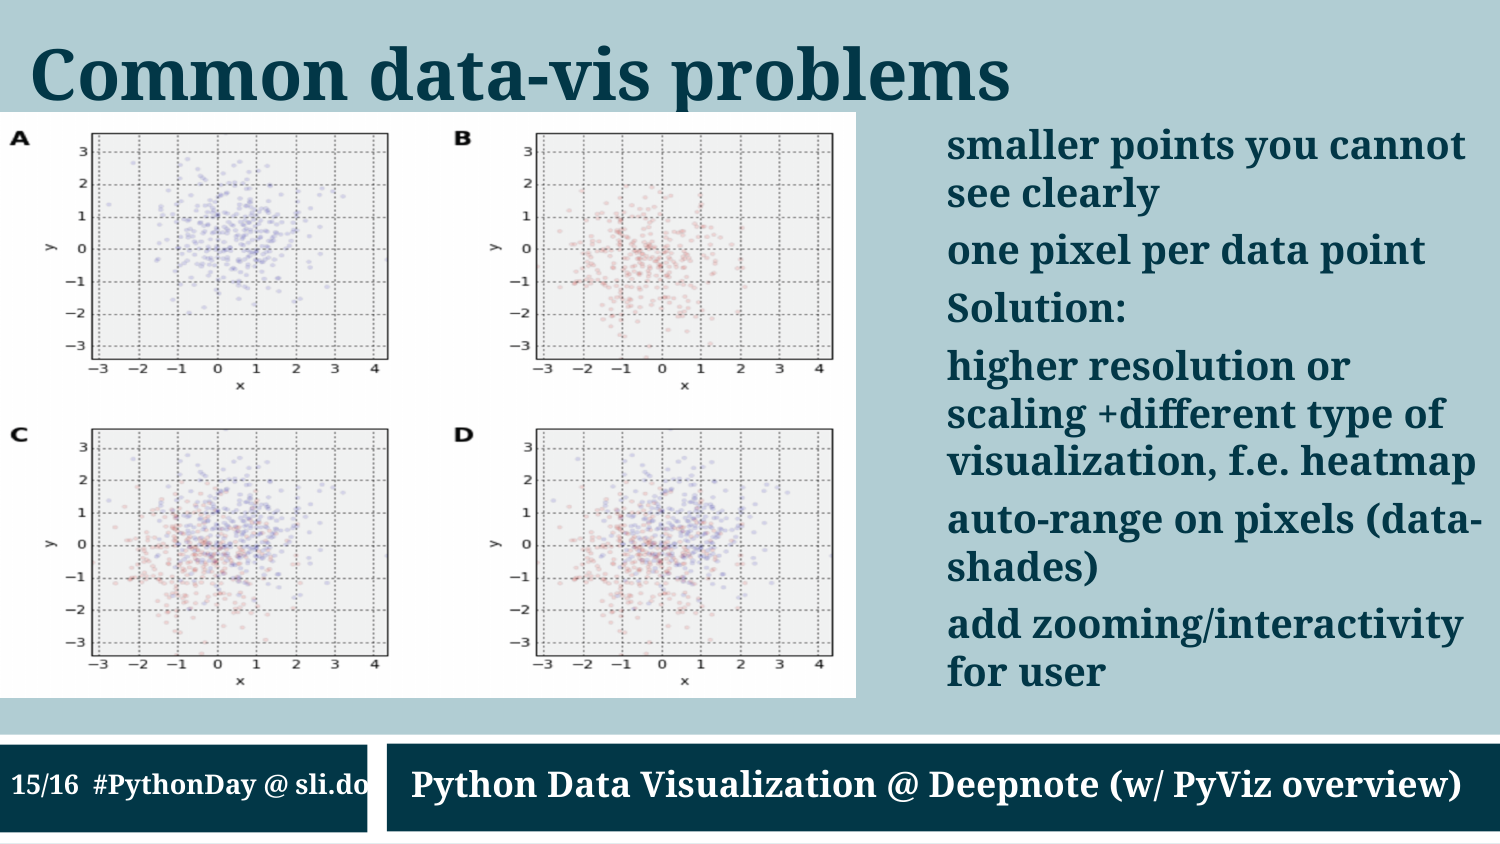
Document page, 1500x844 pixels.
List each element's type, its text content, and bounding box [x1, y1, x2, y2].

text_box smaller points you cannot see clearly one pixel per data point Solution: higher resolution or scaling +different type of visualization, f.e. heatmap auto-range on pixels (data-shades) add zooming/interactivity for user [829, 112, 1500, 711]
text_box Python Data Visualization @ Deepnote (w/ PyViz overview) [400, 740, 1500, 826]
text_box Common data-vis problems (saturation) [15, 22, 1471, 112]
text_box 15/16 #PythonDay @ sli.do [0, 761, 391, 835]
picture [0, 112, 856, 698]
